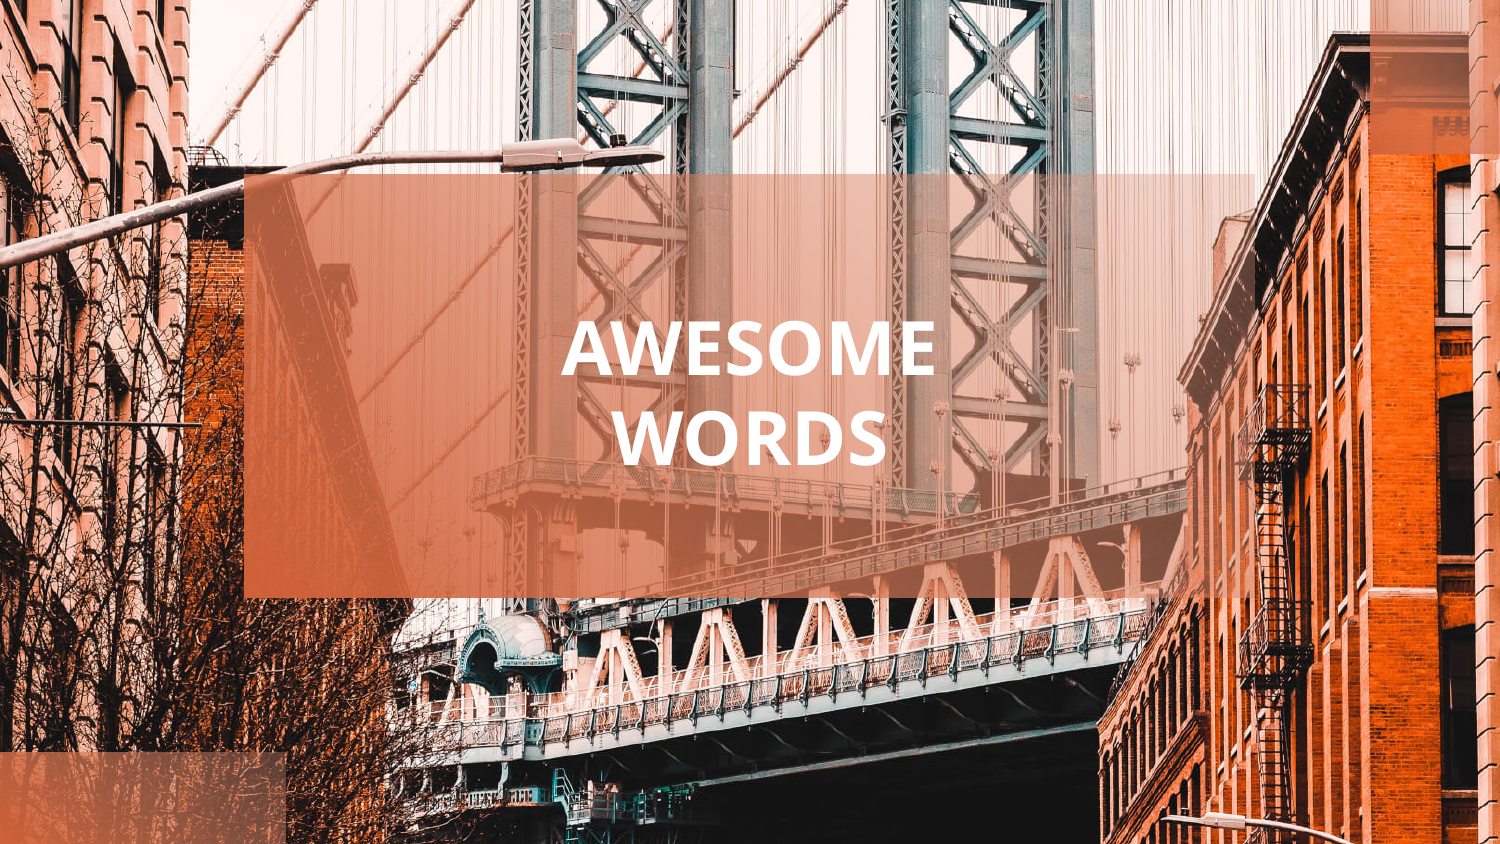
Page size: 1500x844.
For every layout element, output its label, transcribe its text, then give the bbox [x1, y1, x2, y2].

title AWESOME WORDS [525, 285, 975, 380]
text_box [1370, 0, 1500, 154]
picture [0, 0, 1500, 844]
text_box [244, 174, 1255, 598]
text_box [0, 752, 286, 844]
